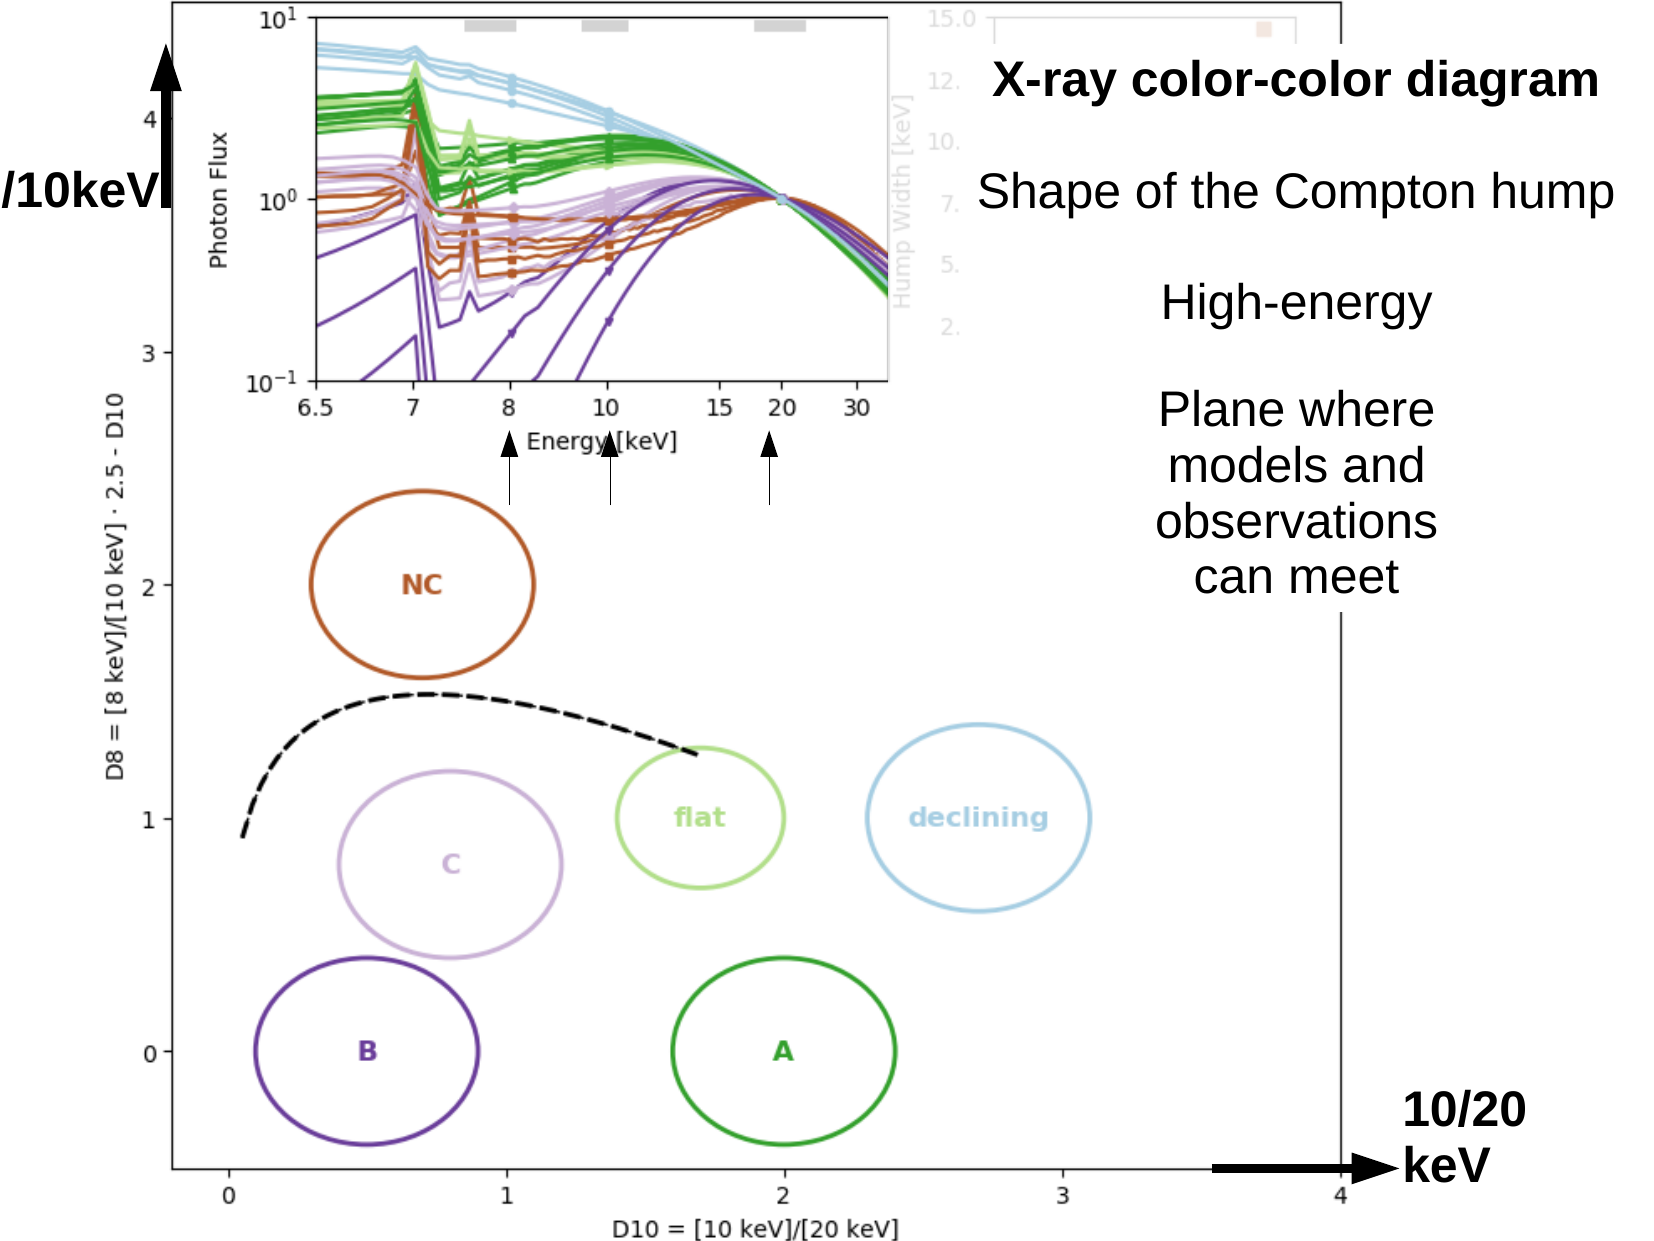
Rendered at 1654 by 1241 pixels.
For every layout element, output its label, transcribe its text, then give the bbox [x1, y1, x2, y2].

text_box 10/20 keV [1387, 1073, 1654, 1201]
text_box X-ray color-color diagram Shape of the Compton hump High-energy Plane where models and observations can meet [959, 43, 1634, 612]
picture [88, 0, 1364, 1241]
text_box 8/10keV [0, 154, 226, 226]
text_box [888, 5, 1301, 494]
